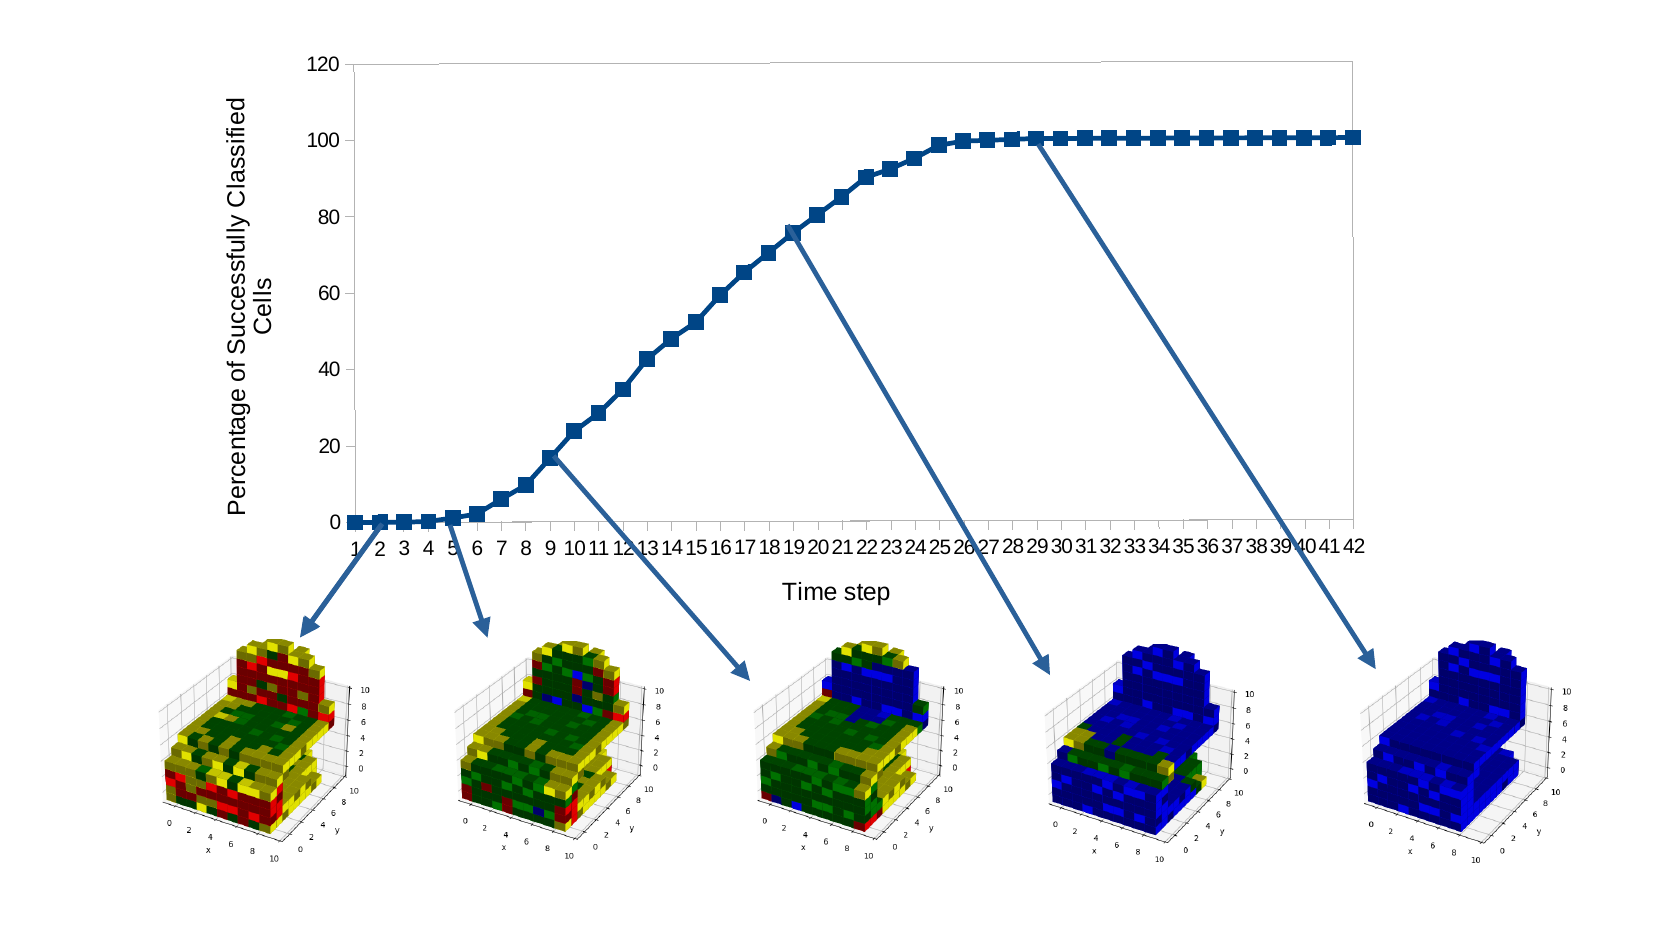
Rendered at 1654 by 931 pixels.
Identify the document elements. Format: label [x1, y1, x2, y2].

picture [450, 637, 676, 863]
picture [1350, 639, 1576, 865]
picture [150, 637, 376, 863]
picture [1038, 637, 1264, 863]
chart [187, 37, 1390, 640]
picture [750, 637, 976, 863]
